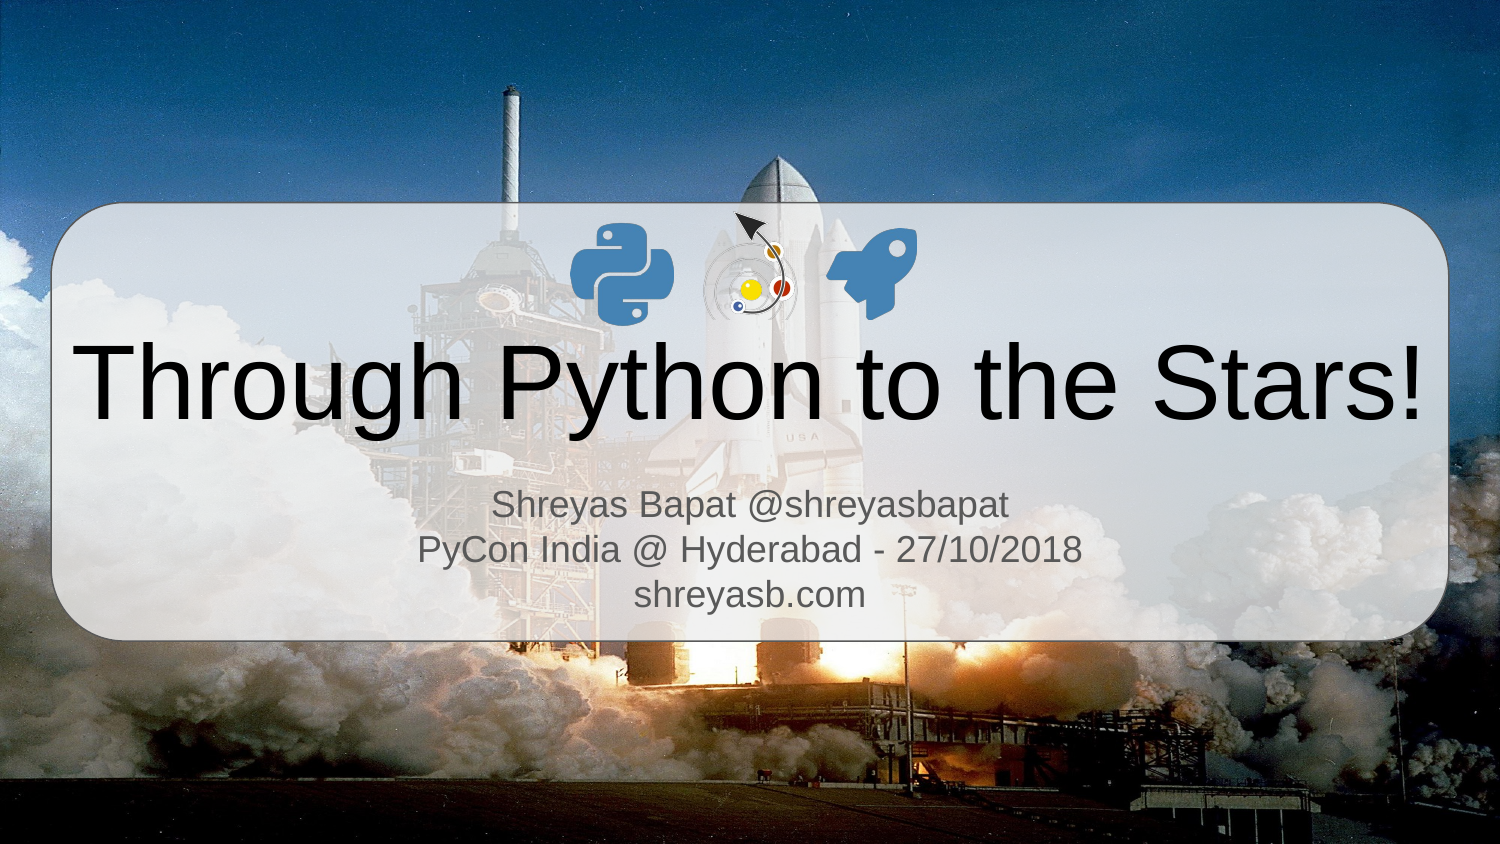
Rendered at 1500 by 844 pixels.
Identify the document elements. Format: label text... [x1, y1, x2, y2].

text_box [56, 595, 1444, 642]
text_box [770, 595, 780, 605]
text_box [730, 597, 740, 605]
text_box [713, 595, 718, 603]
picture [0, 0, 1500, 844]
subtitle Shreyas Bapat @shreyasbapat PyCon India @ Hyderabad - 27/10/2018 shreyasb.com [51, 464, 1449, 595]
text_box [819, 595, 830, 605]
title Through Python to the Stars! [51, 119, 1449, 456]
text_box [51, 456, 1449, 464]
